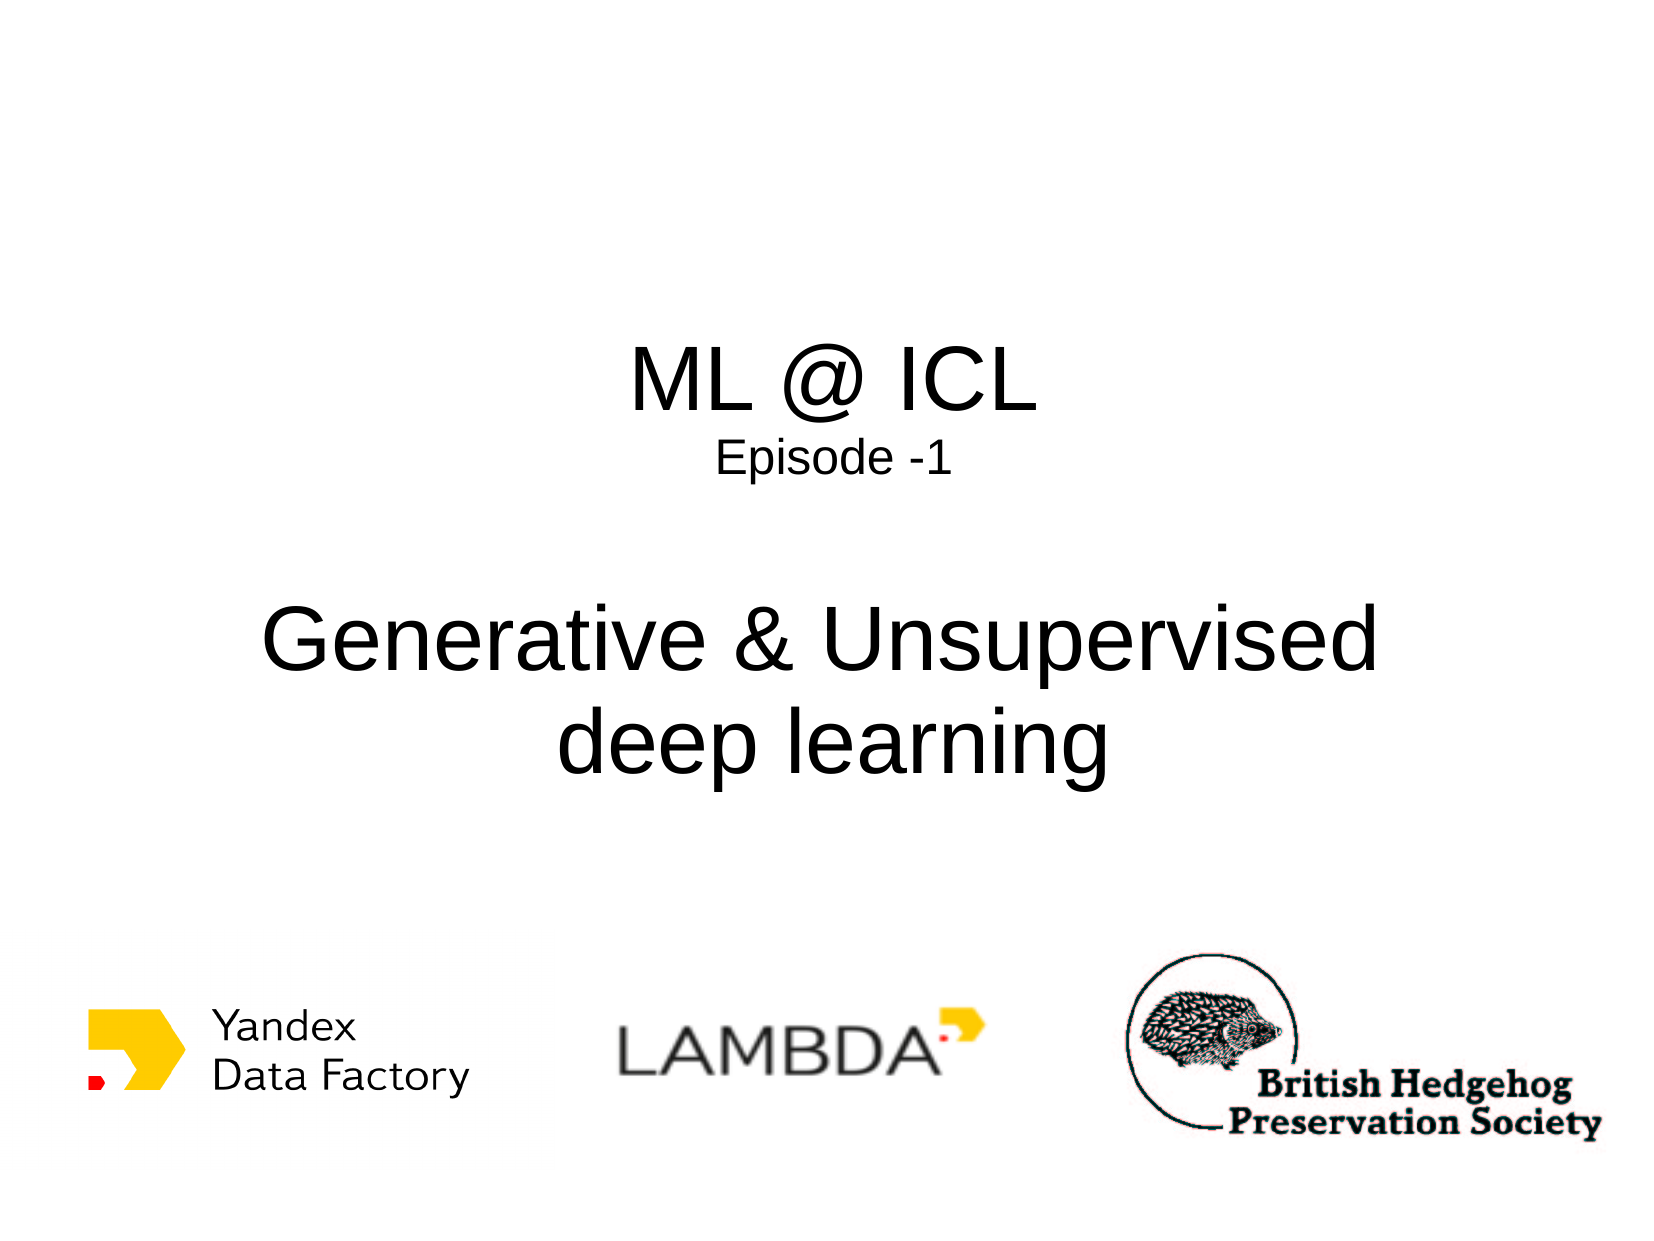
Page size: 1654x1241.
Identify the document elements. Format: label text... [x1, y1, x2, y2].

picture [584, 872, 1005, 1212]
title ML @ ICL Episode -1 Generative & Unsupervised deep learning [90, 327, 1579, 793]
picture [1049, 869, 1654, 1241]
picture [0, 929, 555, 1170]
